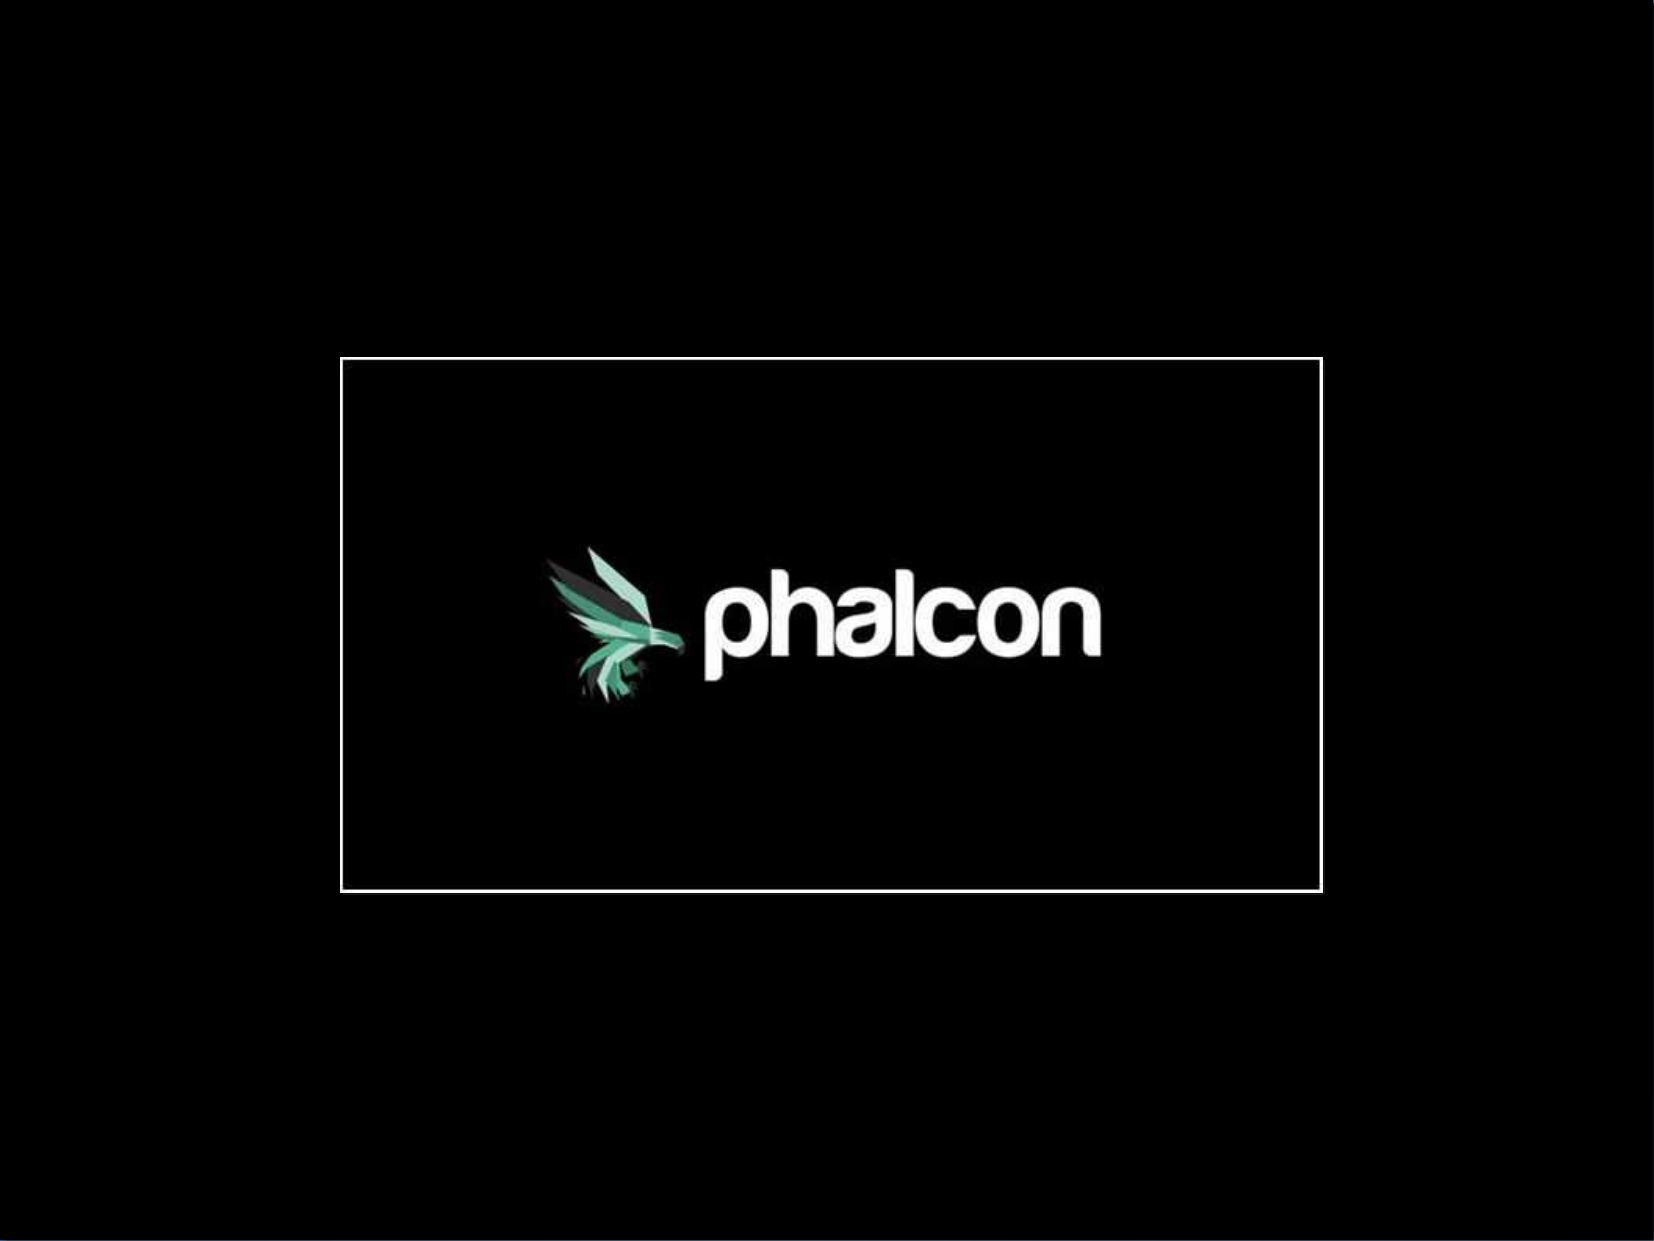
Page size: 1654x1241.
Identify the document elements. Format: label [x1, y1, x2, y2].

text_box [0, 0, 1654, 1241]
picture [340, 357, 1323, 893]
